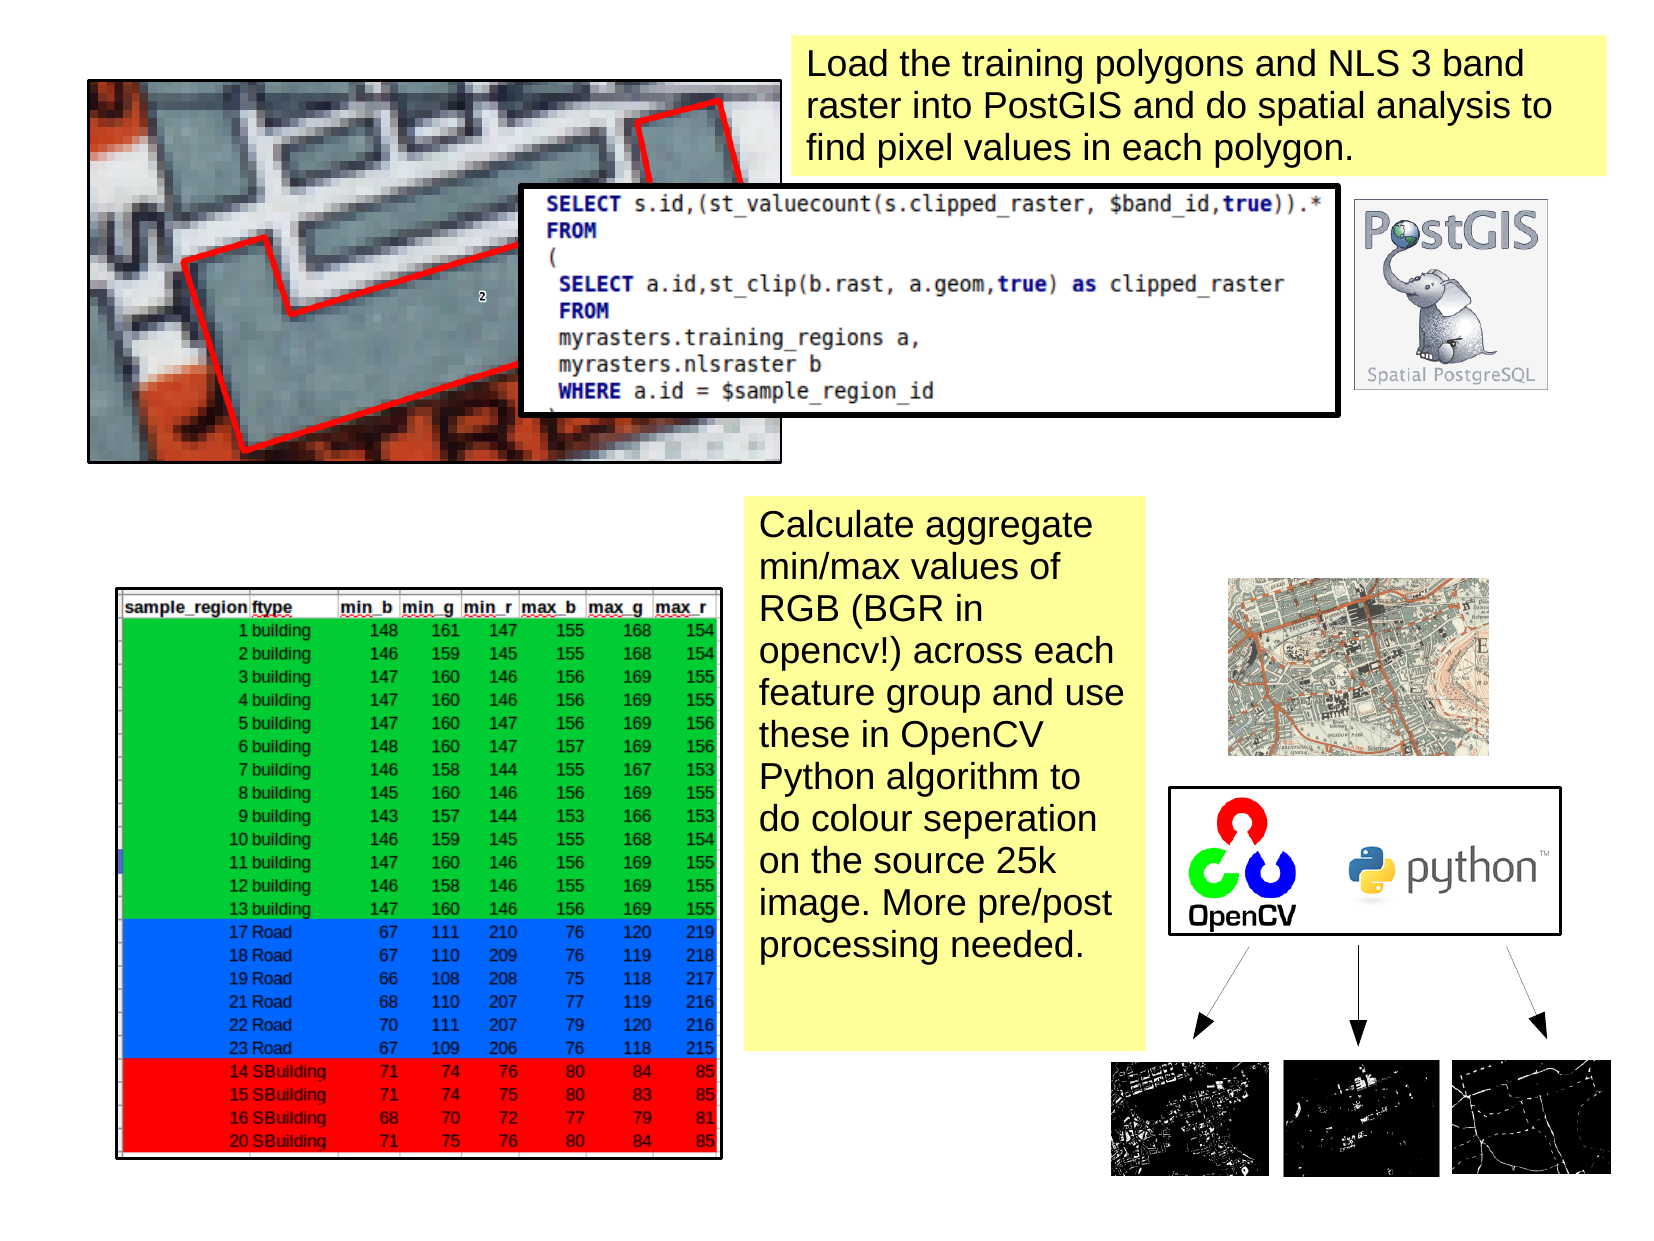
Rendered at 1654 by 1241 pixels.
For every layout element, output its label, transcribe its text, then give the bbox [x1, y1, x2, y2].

picture [118, 590, 721, 1158]
picture [1354, 199, 1548, 390]
picture [523, 188, 1335, 413]
text_box Calculate aggregate min/max values of RGB (BGR in opencv!) across each feature group and use these in OpenCV Python algorithm to do colour seperation on the source 25k image. More pre/post processing needed. [744, 496, 1146, 1052]
picture [90, 82, 780, 461]
picture [1104, 1051, 1619, 1182]
text_box Load the training polygons and NLS 3 band raster into PostGIS and do spatial analysis to find pixel values in each polygon. [791, 35, 1607, 177]
picture [1171, 789, 1560, 934]
picture [1228, 578, 1489, 756]
